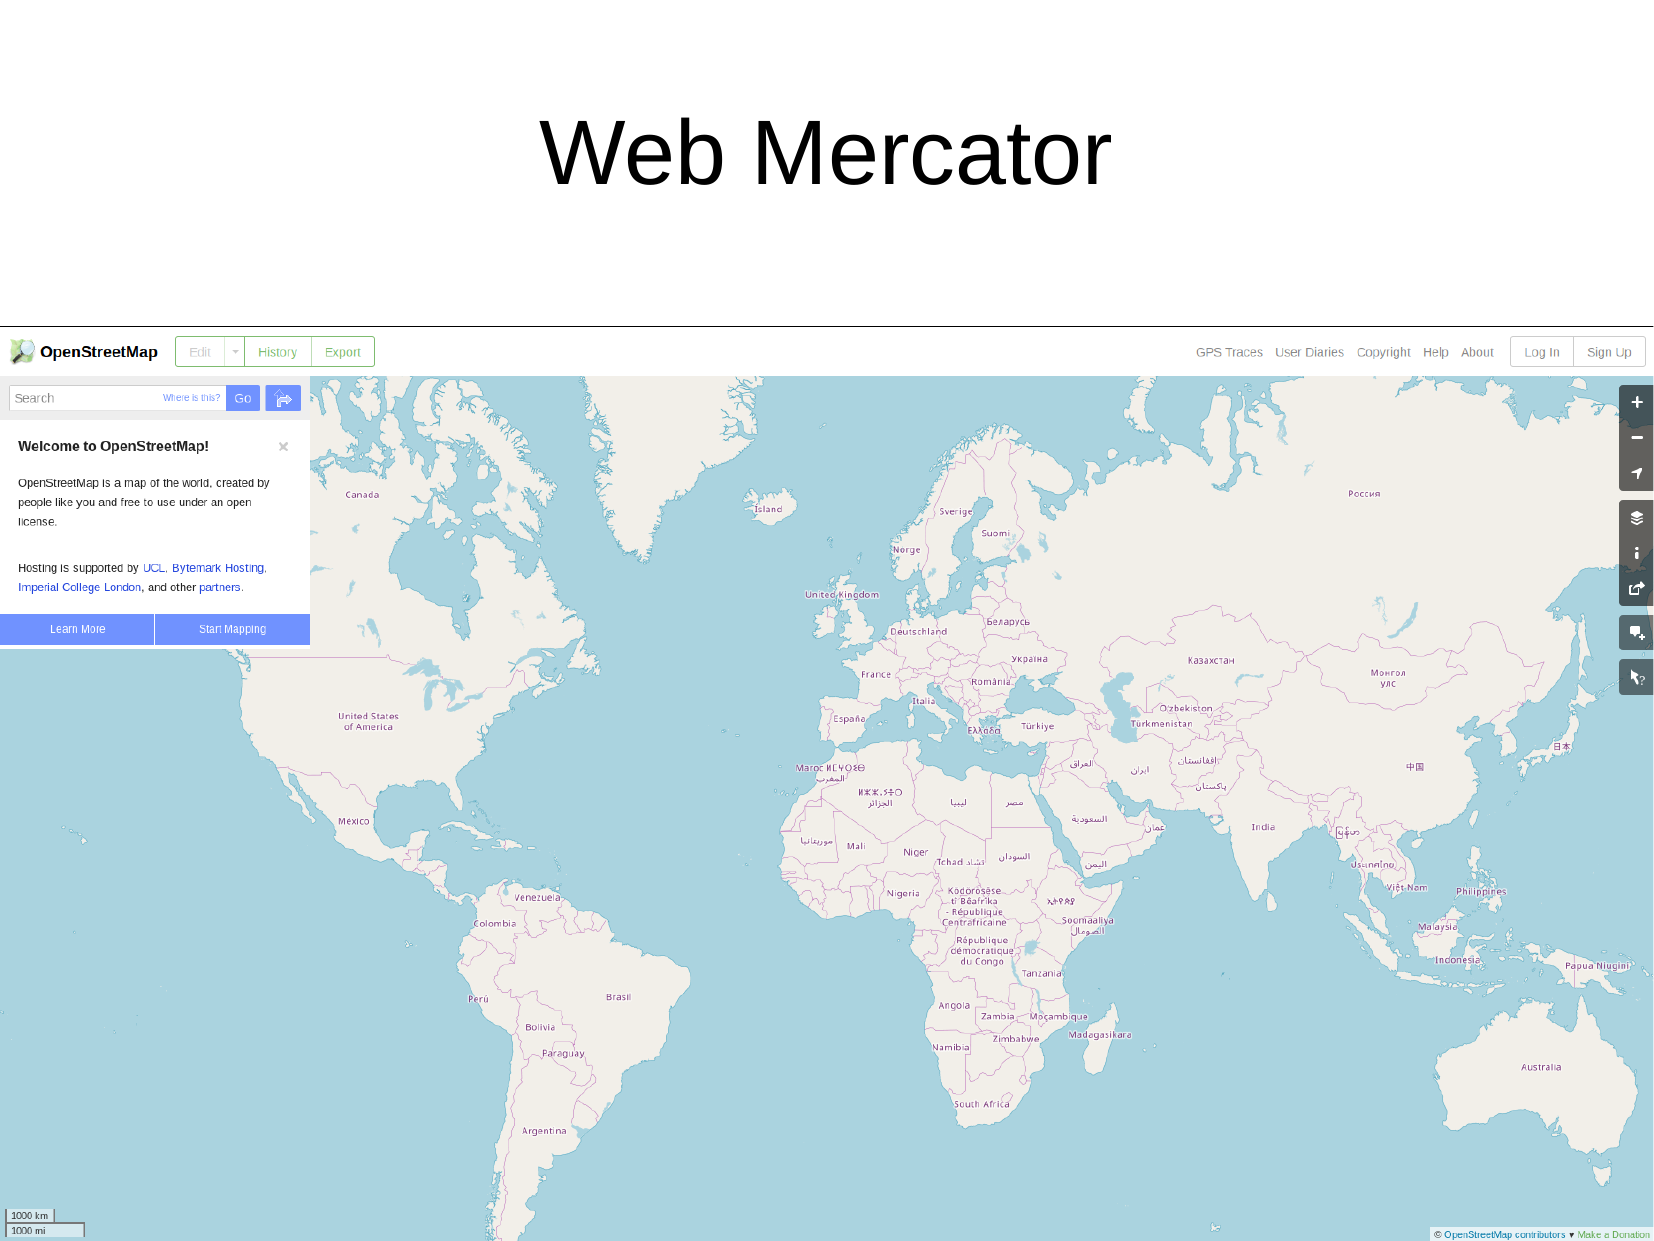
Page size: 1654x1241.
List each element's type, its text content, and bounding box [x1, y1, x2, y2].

title Web Mercator [82, 49, 1571, 257]
picture [0, 326, 1654, 1241]
